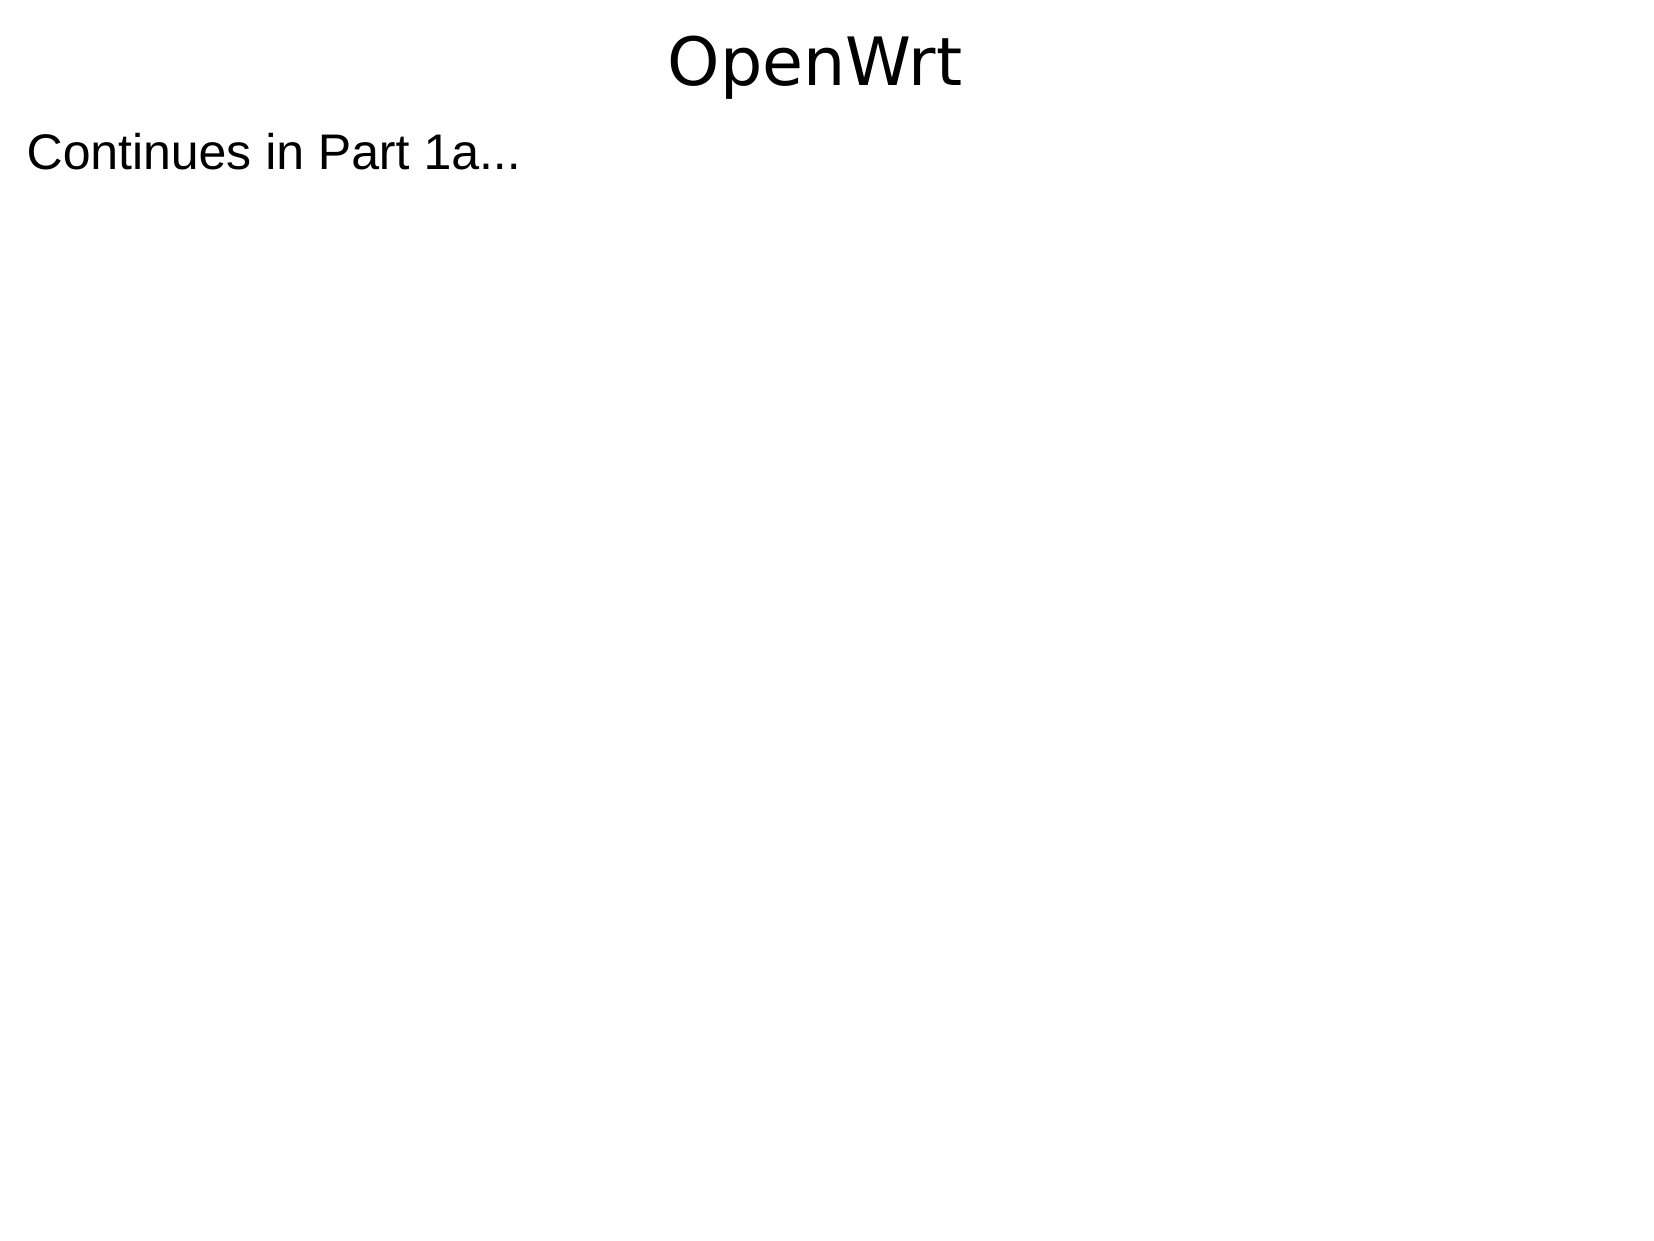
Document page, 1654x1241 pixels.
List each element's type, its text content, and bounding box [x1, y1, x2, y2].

text_box Continues in Part 1a... [11, 116, 1642, 244]
title OpenWrt [70, 23, 1560, 102]
